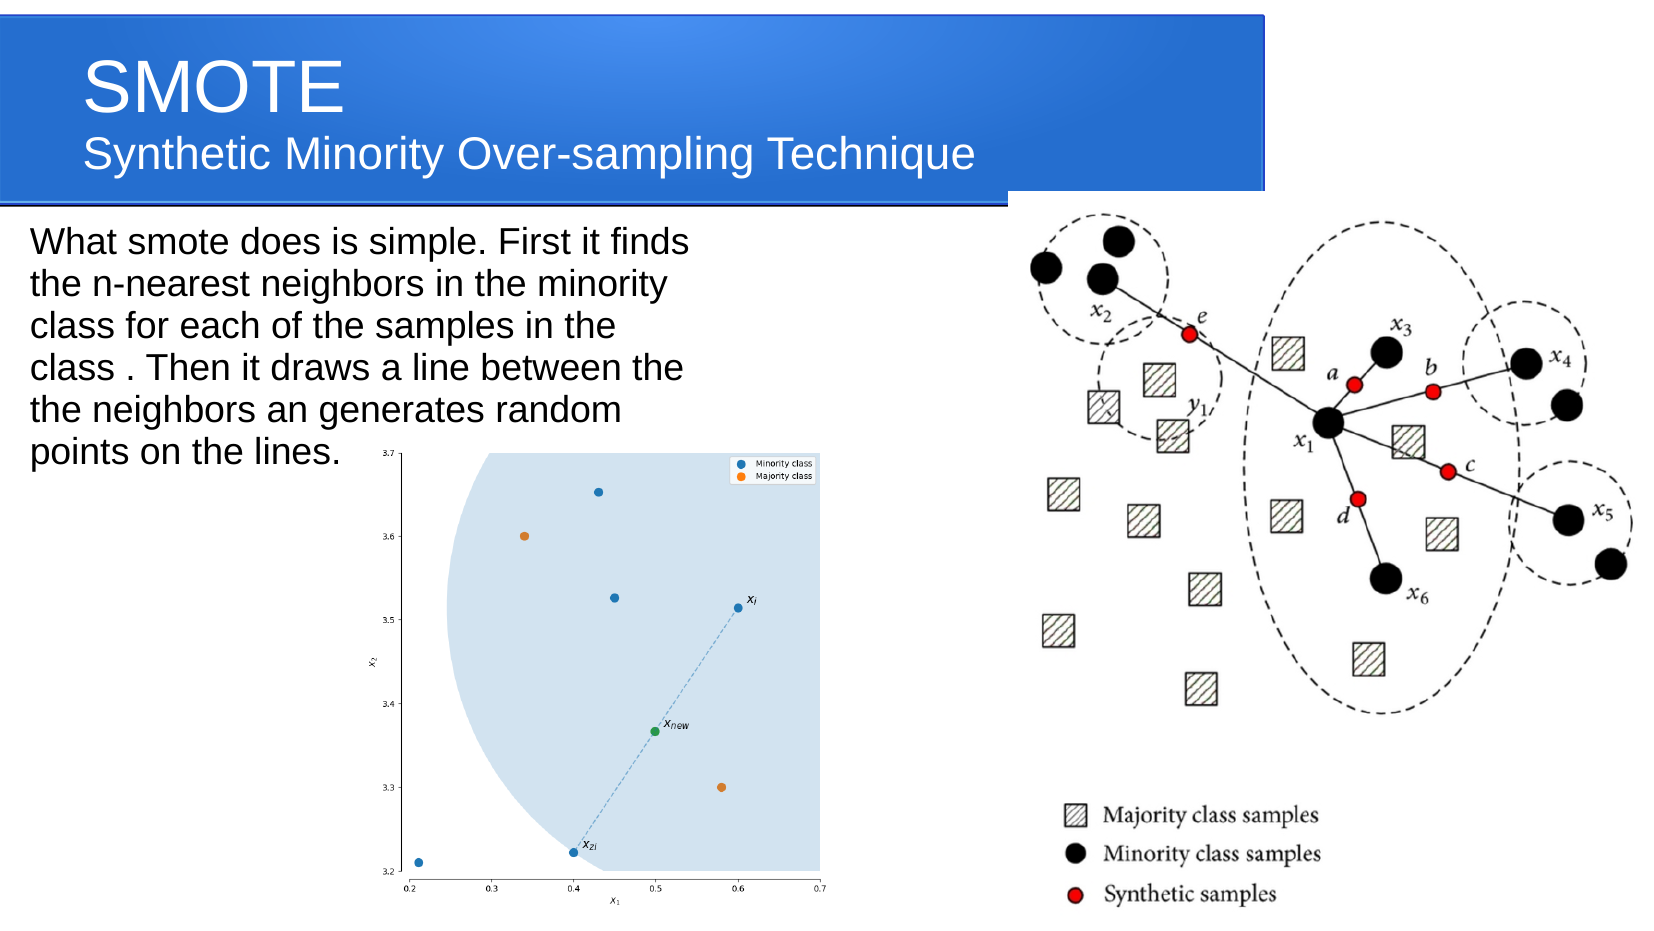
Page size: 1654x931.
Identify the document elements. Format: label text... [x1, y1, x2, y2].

picture [1008, 191, 1654, 931]
title SMOTE Synthetic Minority Over-sampling Technique [82, 35, 1235, 189]
picture [360, 440, 835, 916]
text_box What smote does is simple. First it finds the n-nearest neighbors in the minority class for each of the samples in the class . Then it draws a line between the the neighbors an generates random points on the lines. [15, 213, 721, 901]
